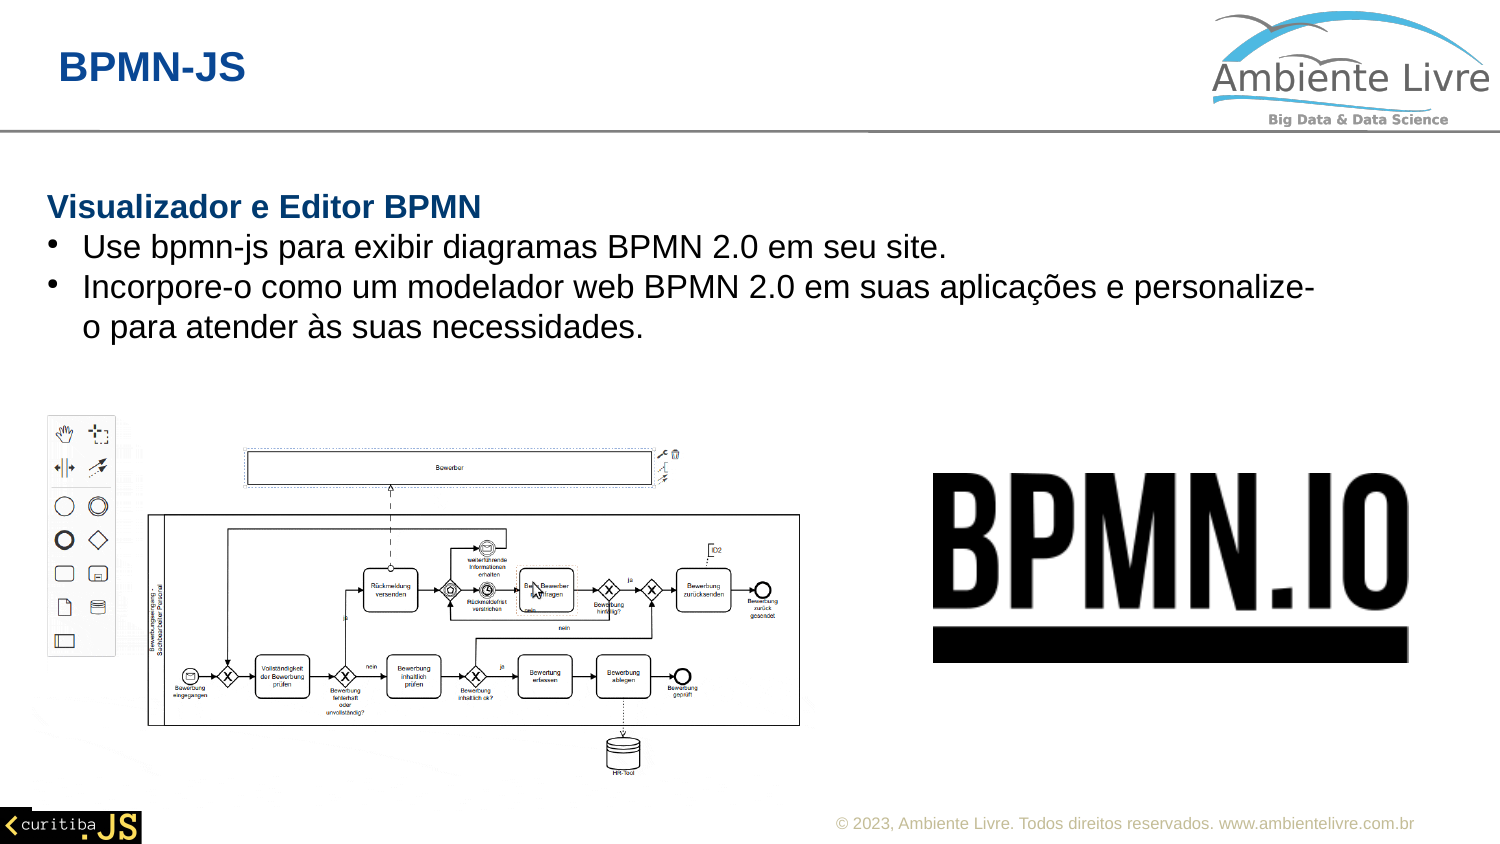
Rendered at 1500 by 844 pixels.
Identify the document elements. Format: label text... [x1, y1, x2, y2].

picture [0, 401, 1313, 844]
picture [1212, 11, 1489, 127]
title BPMN-JS [43, 8, 1127, 129]
text_box Visualizador e Editor BPMN Use bpmn-js para exibir diagramas BPMN 2.0 em seu site. Incorpore-o como um modelador web BPMN 2.0 em suas aplicações e personalize-o para atender às suas necessidades. [32, 178, 1347, 393]
picture [933, 473, 1409, 663]
